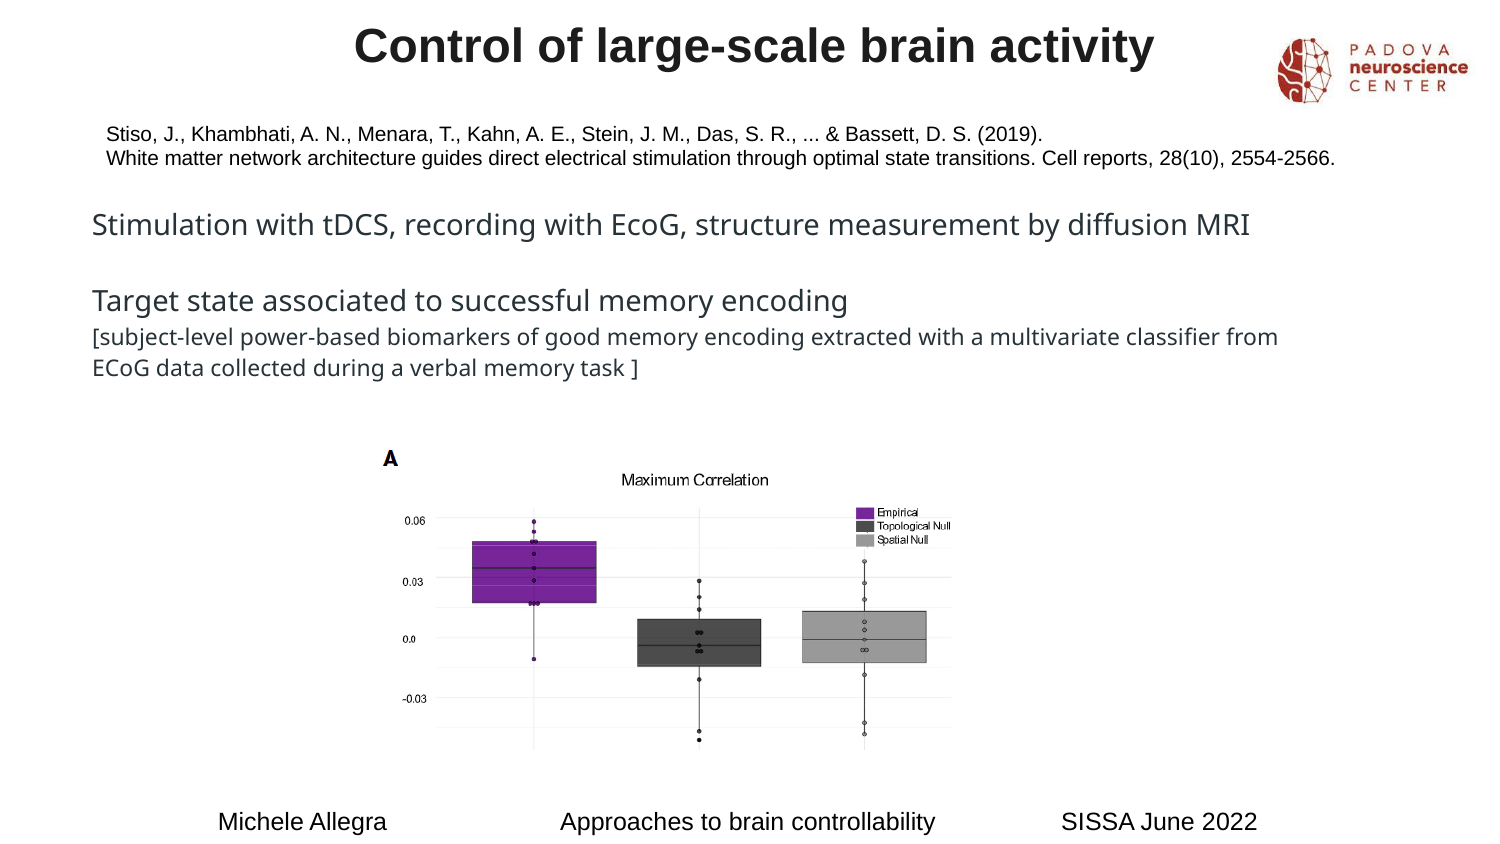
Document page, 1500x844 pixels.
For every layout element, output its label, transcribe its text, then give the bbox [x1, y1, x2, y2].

picture [1268, 10, 1476, 123]
text_box Michele Allegra Approaches to brain controllability SISSA June 2022 [64, 794, 1415, 844]
text_box Stiso, J., Khambhati, A. N., Menara, T., Kahn, A. E., Stein, J. M., Das, S. R., ... & Bassett, D. S. (2019). White matter network architecture guides direct electrical stimulation through optimal state transitions. Cell reports, 28(10), 2554-2566. [91, 115, 1361, 196]
text_box Control of large-scale brain activity [74, 0, 1436, 95]
text_box Stimulation with tDCS, recording with EcoG, structure measurement by diffusion MRI [41, 196, 1391, 280]
text_box Target state associated to successful memory encoding [subject-level power-based biomarkers of good memory encoding extracted with a multivariate classifier from ECoG data collected during a verbal memory task ] [41, 273, 1300, 376]
picture [368, 419, 963, 751]
